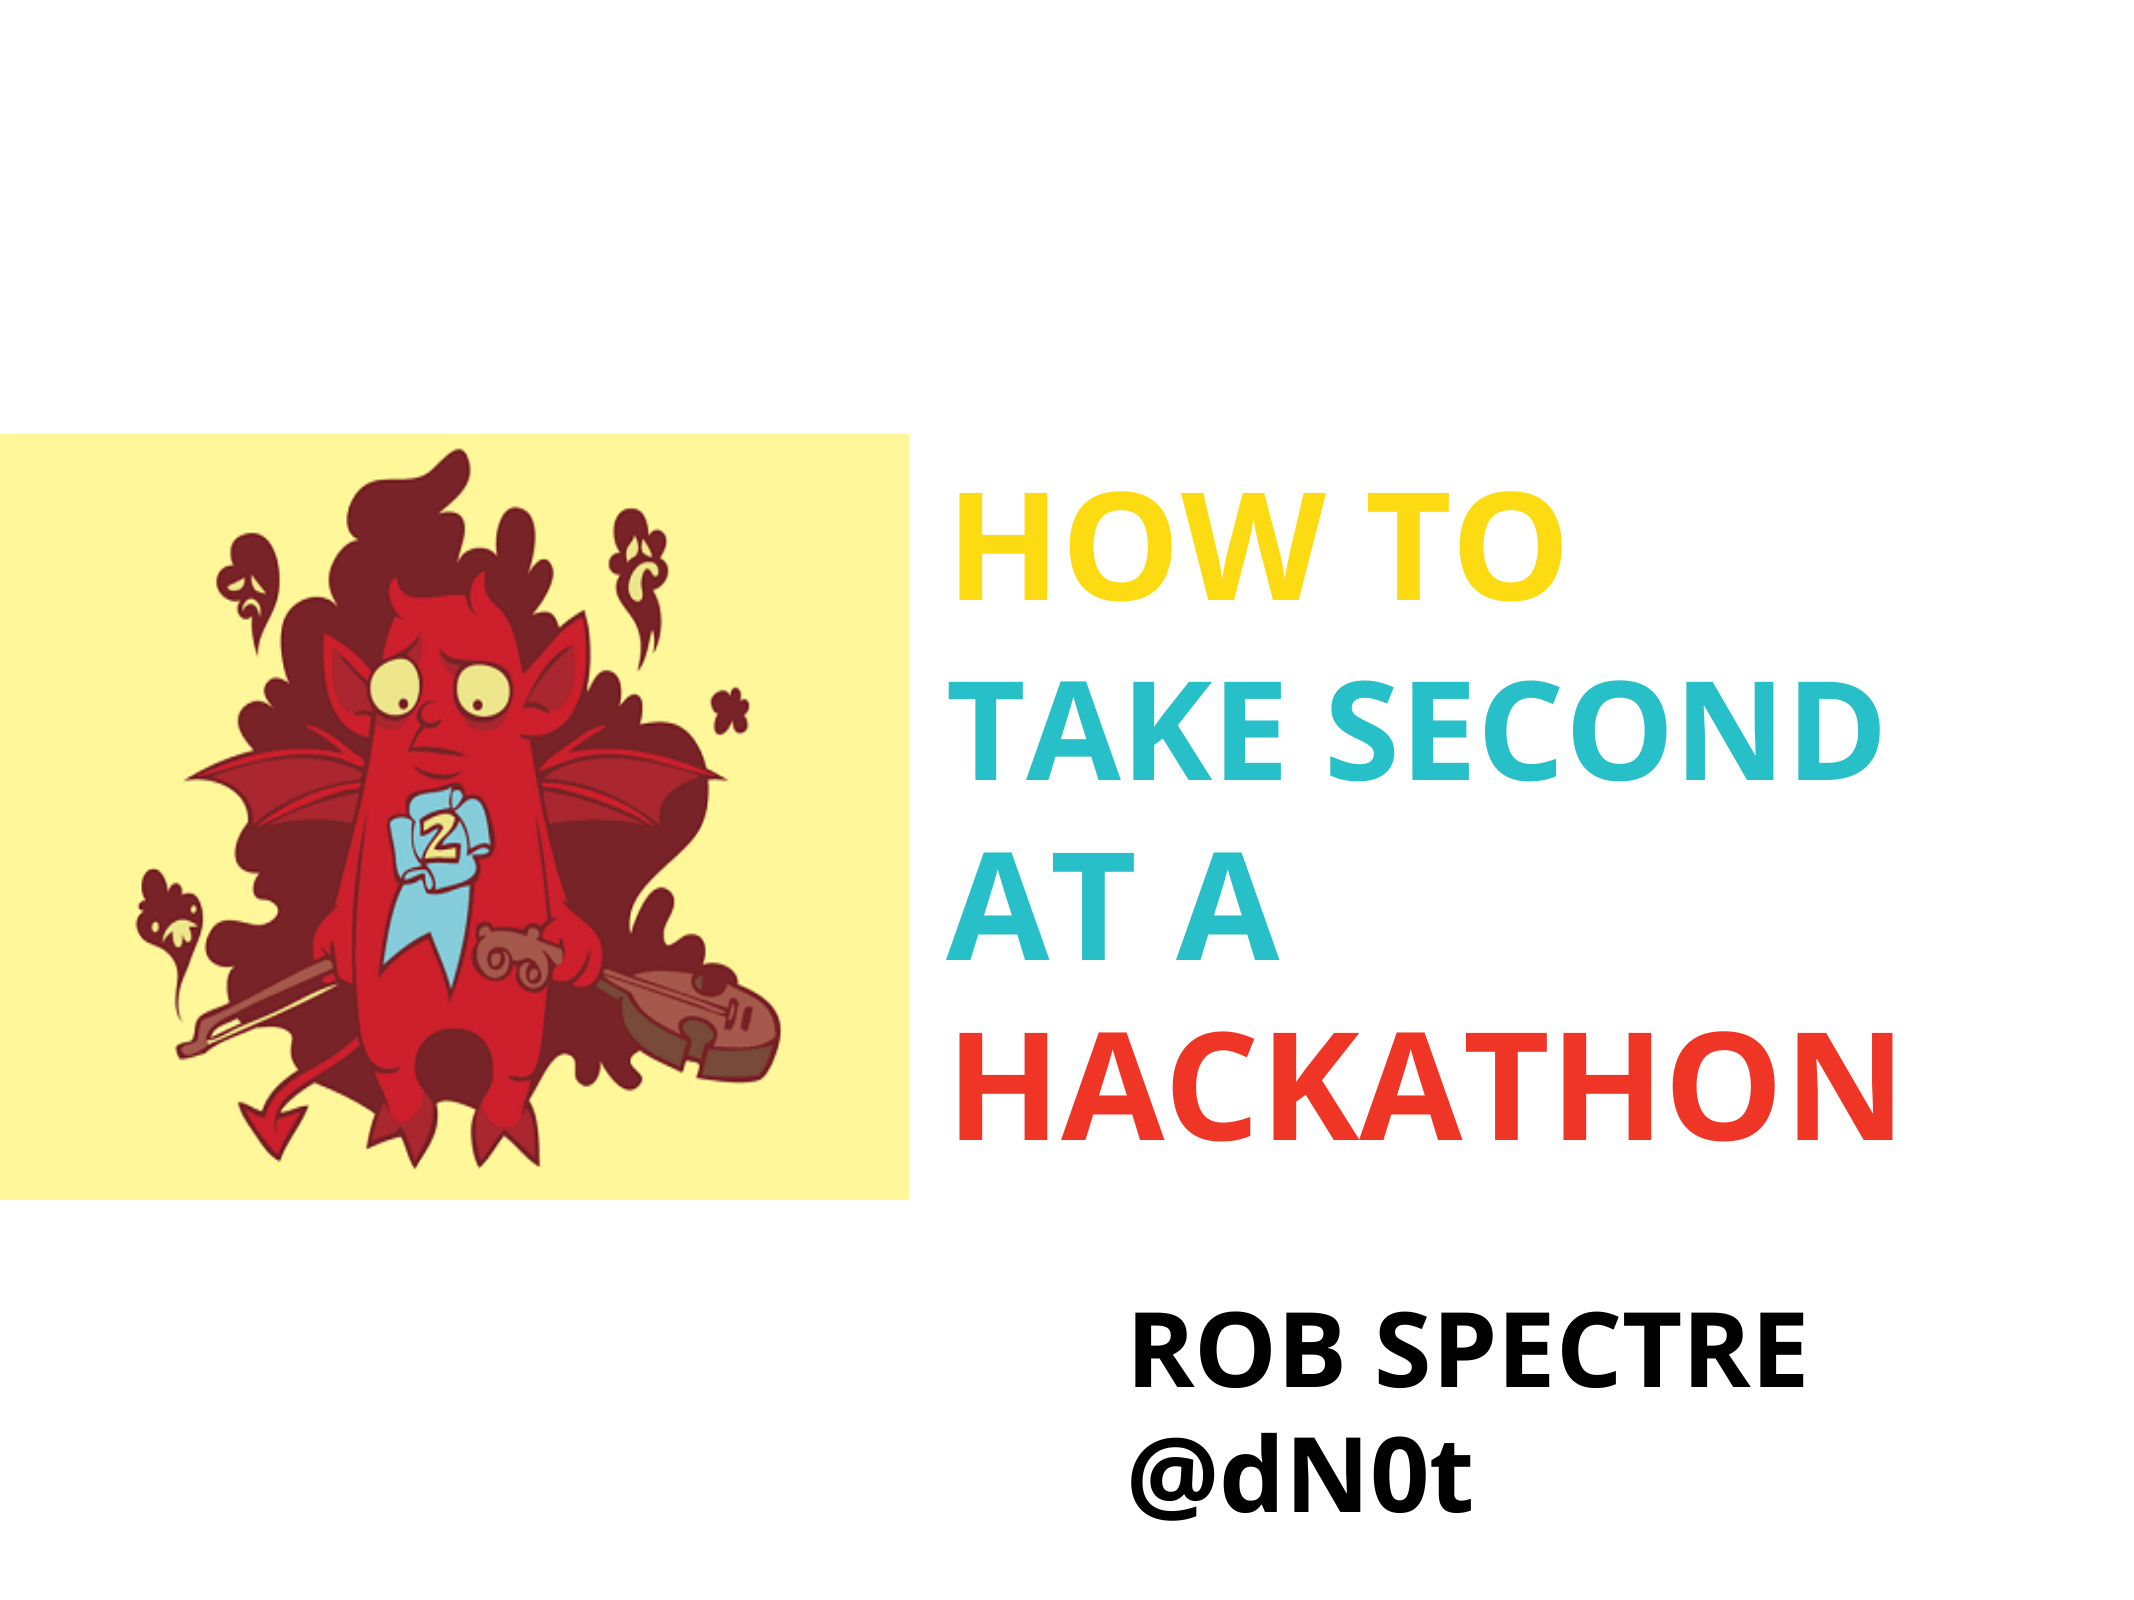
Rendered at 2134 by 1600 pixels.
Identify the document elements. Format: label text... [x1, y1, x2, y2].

text_box HOW TO TAKE SECOND AT A HACKATHON [937, 449, 2100, 1238]
text_box ROB SPECTRE @dN0t [1116, 1283, 2069, 1600]
picture [0, 434, 909, 1201]
